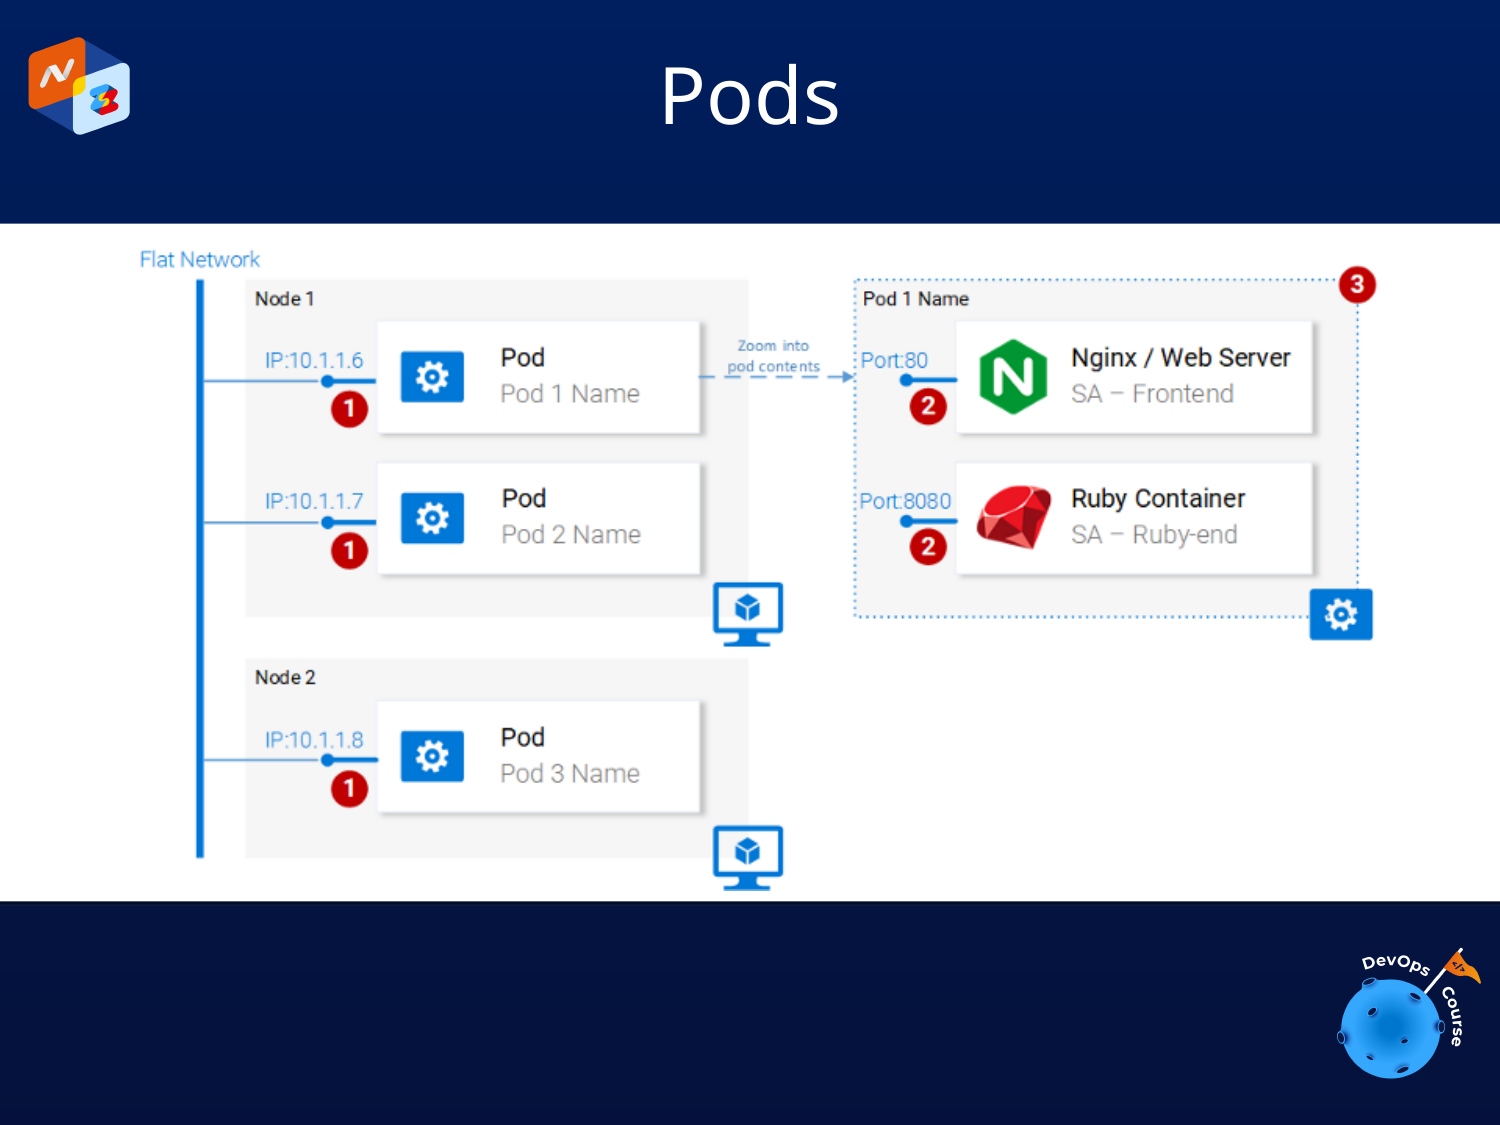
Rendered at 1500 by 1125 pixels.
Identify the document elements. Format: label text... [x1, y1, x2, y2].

text_box [0, 223, 1500, 902]
title Pods [75, 36, 1425, 150]
picture [128, 240, 1379, 891]
picture [0, 0, 1500, 223]
picture [0, 902, 1500, 1125]
